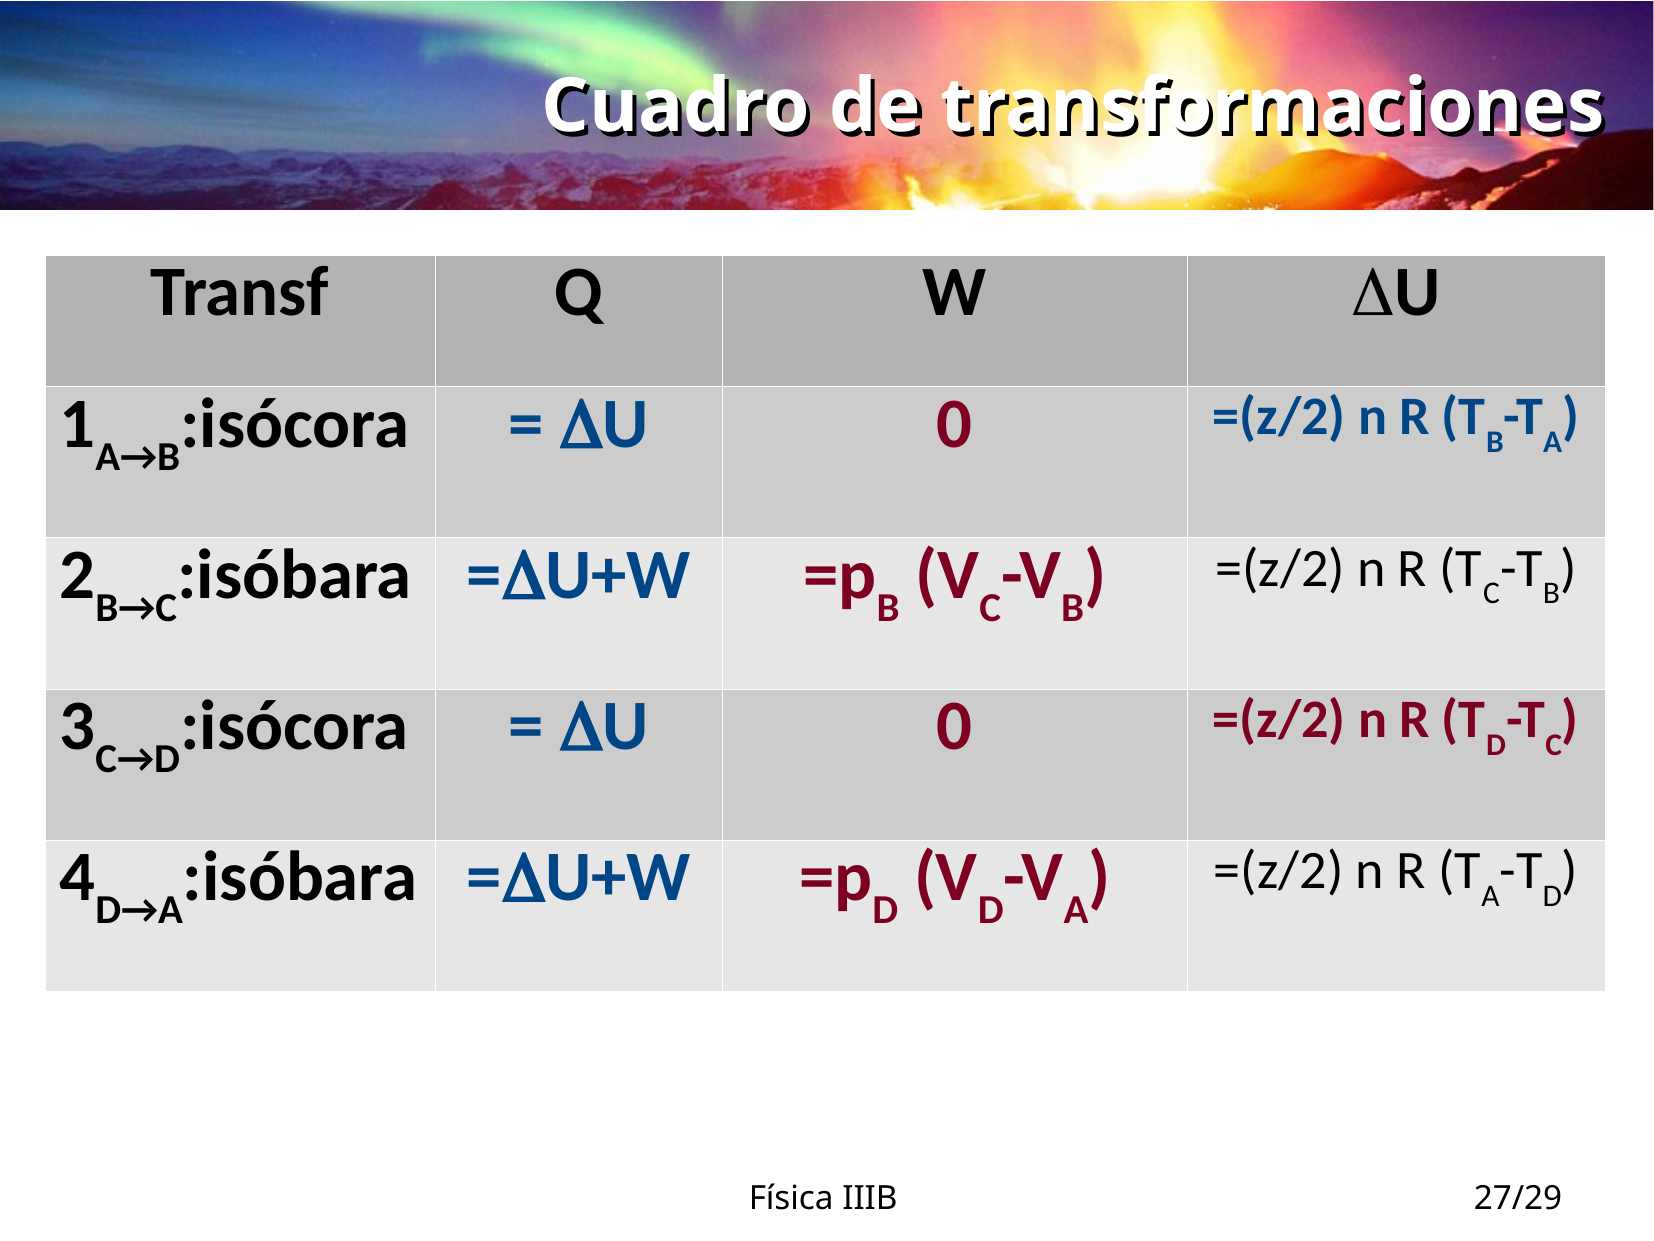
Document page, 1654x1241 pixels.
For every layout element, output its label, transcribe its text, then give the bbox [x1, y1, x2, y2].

table_header W [723, 256, 1187, 386]
table_cell 3C→D:isócora [46, 690, 435, 840]
table_header Transf [46, 256, 435, 386]
table_cell 1A→B:isócora [46, 387, 435, 537]
table_cell = DU [436, 387, 722, 537]
table_header DU [1188, 256, 1605, 386]
table_cell =(z/2) n R (TA-TD) [1188, 841, 1605, 991]
table_cell 4D→A:isóbara [46, 841, 435, 991]
table_header Q [436, 256, 722, 386]
table_cell =DU+W [436, 841, 722, 991]
table_cell =pD (VD-VA) [723, 841, 1187, 991]
table_cell 0 [723, 690, 1187, 840]
table_cell =DU+W [436, 538, 722, 689]
table_cell =(z/2) n R (TB-TA) [1188, 387, 1605, 537]
table_cell =(z/2) n R (TD-TC) [1188, 690, 1605, 840]
table_cell 0 [723, 387, 1187, 537]
table_cell = DU [436, 690, 722, 840]
table_cell 2B→C:isóbara [46, 538, 435, 689]
title Cuadro de transformaciones [45, 15, 1606, 191]
table_cell =(z/2) n R (TC-TB) [1188, 538, 1605, 689]
picture [0, 1, 1654, 210]
table_cell =pB (VC-VB) [723, 538, 1187, 689]
